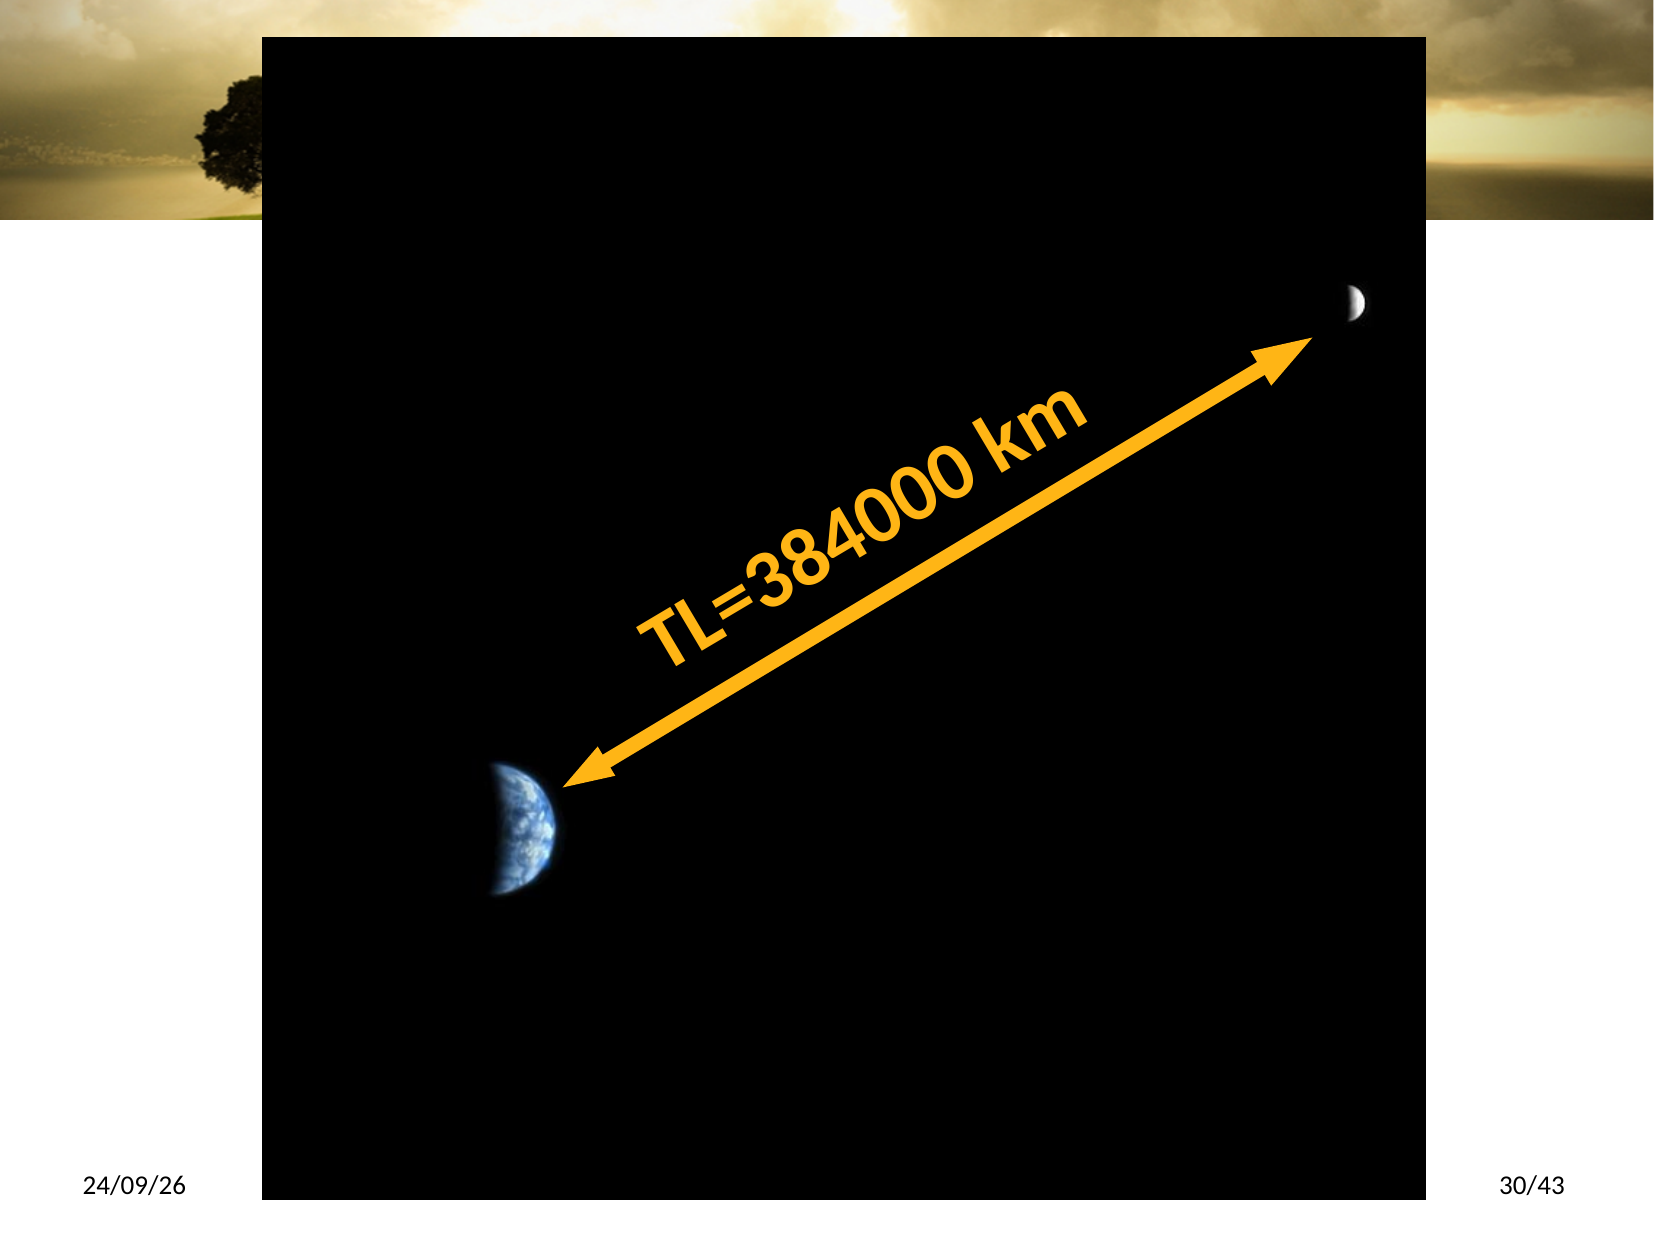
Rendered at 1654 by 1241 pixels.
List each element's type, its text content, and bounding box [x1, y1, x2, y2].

text_box TL=384000 km [615, 315, 1187, 715]
picture [0, 0, 1654, 1201]
